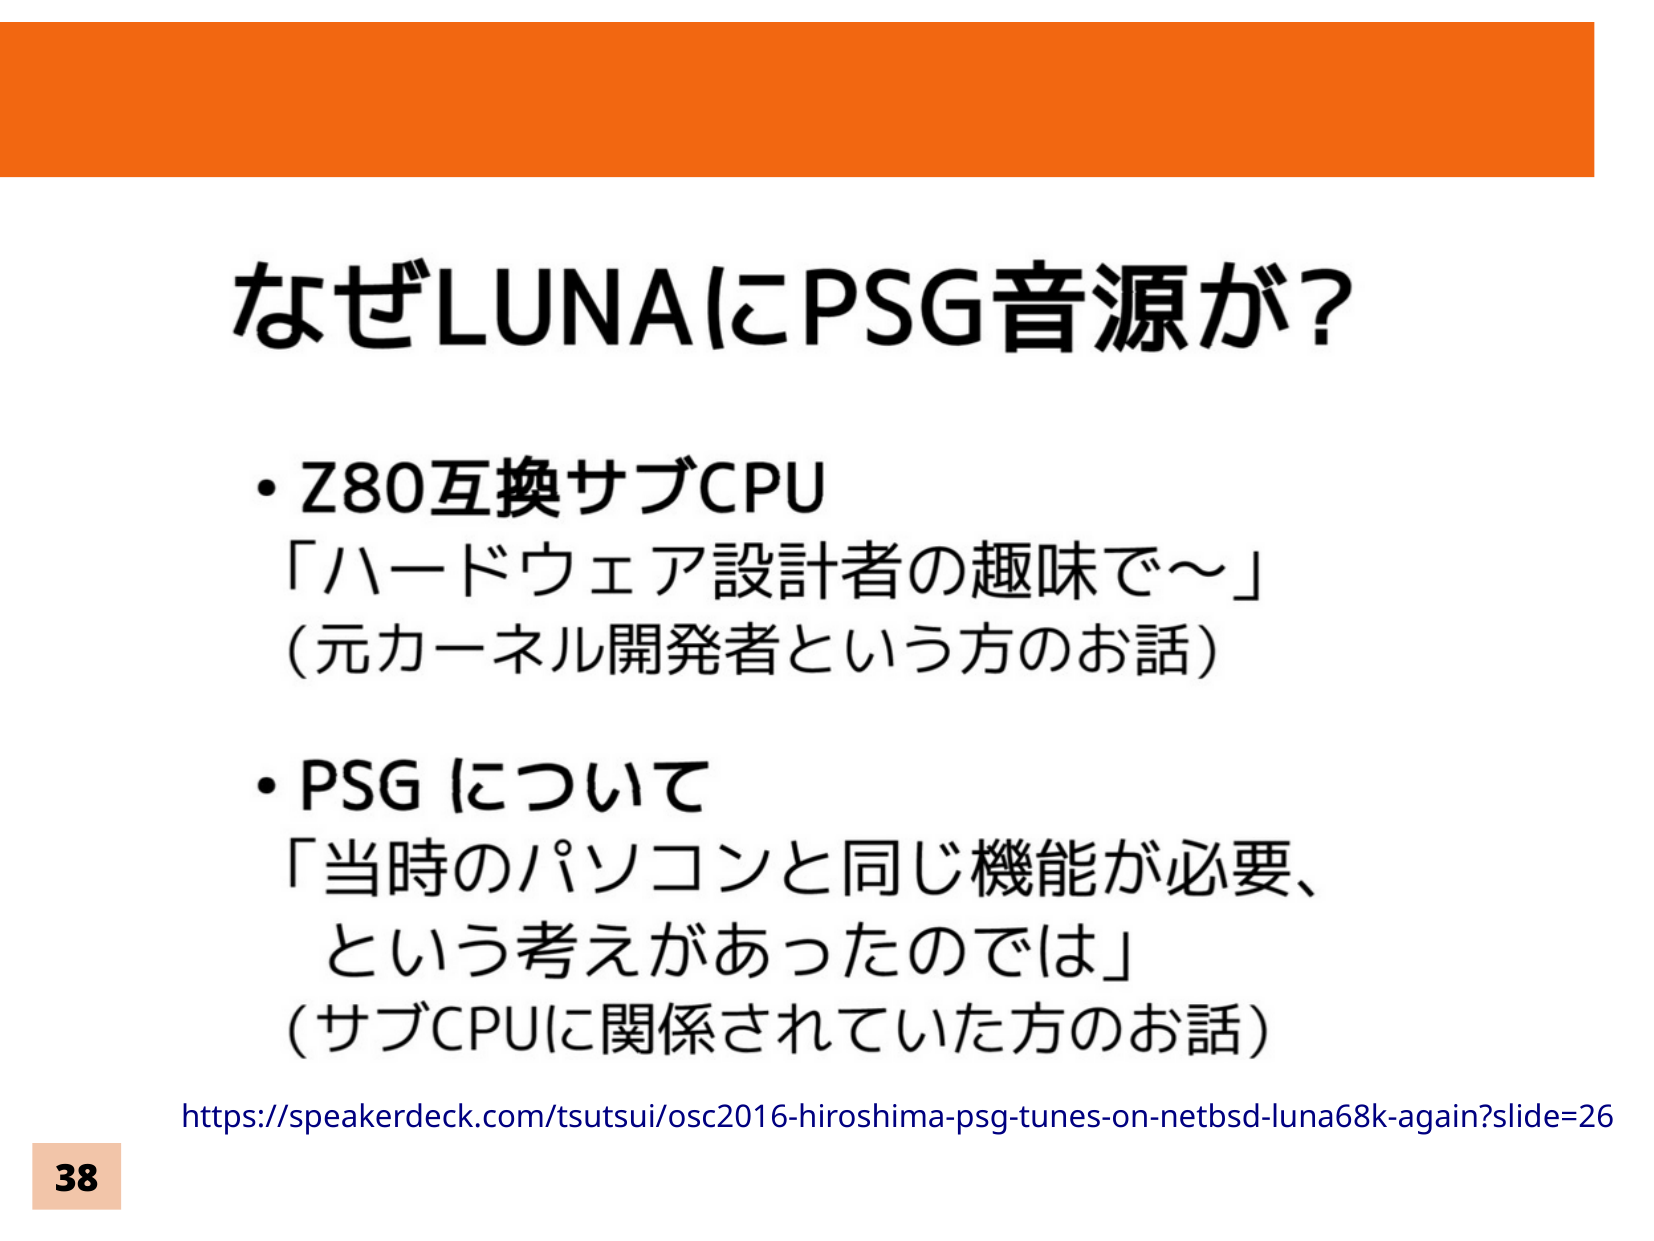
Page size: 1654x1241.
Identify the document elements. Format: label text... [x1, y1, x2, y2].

text_box https://speakerdeck.com/tsutsui/osc2016-hiroshima-psg-tunes-on-netbsd-luna68k-again?slide=26 [0, 1086, 1632, 1157]
picture [177, 200, 1418, 1086]
